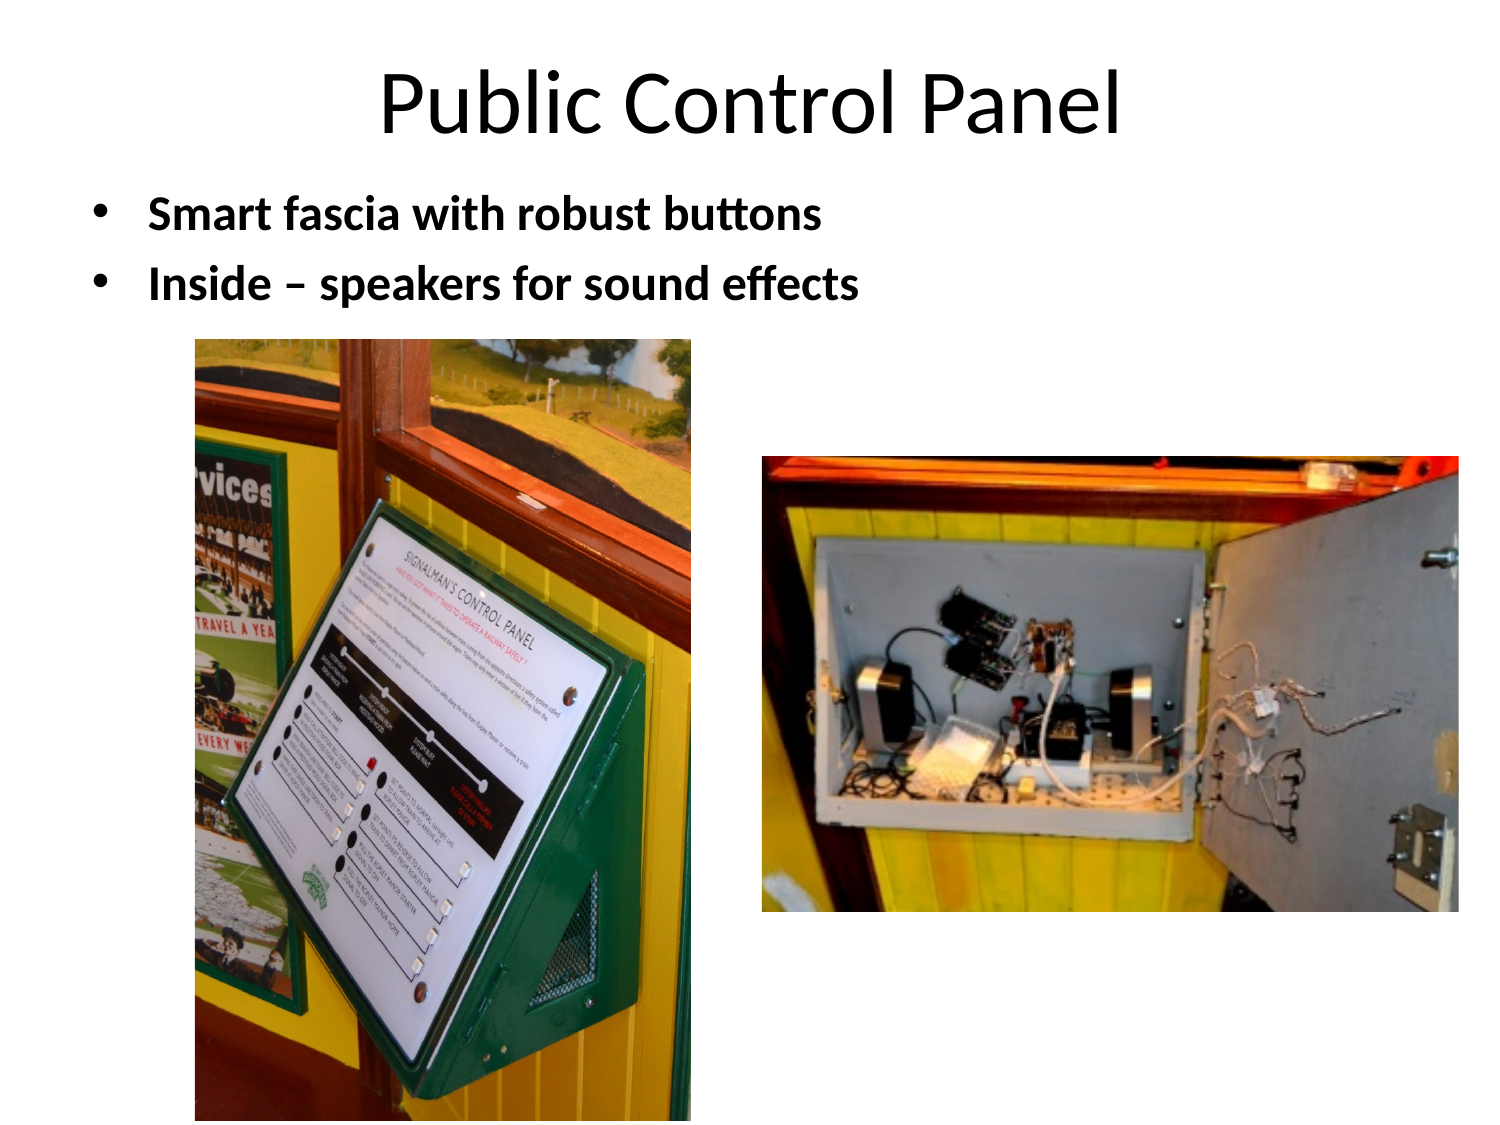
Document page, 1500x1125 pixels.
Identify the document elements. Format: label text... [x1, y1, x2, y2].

title Public Control Panel [76, 2, 1427, 172]
picture [761, 456, 1459, 912]
list Smart fascia with robust buttons Inside – speakers for sound effects [76, 172, 1427, 350]
picture [194, 339, 691, 1121]
